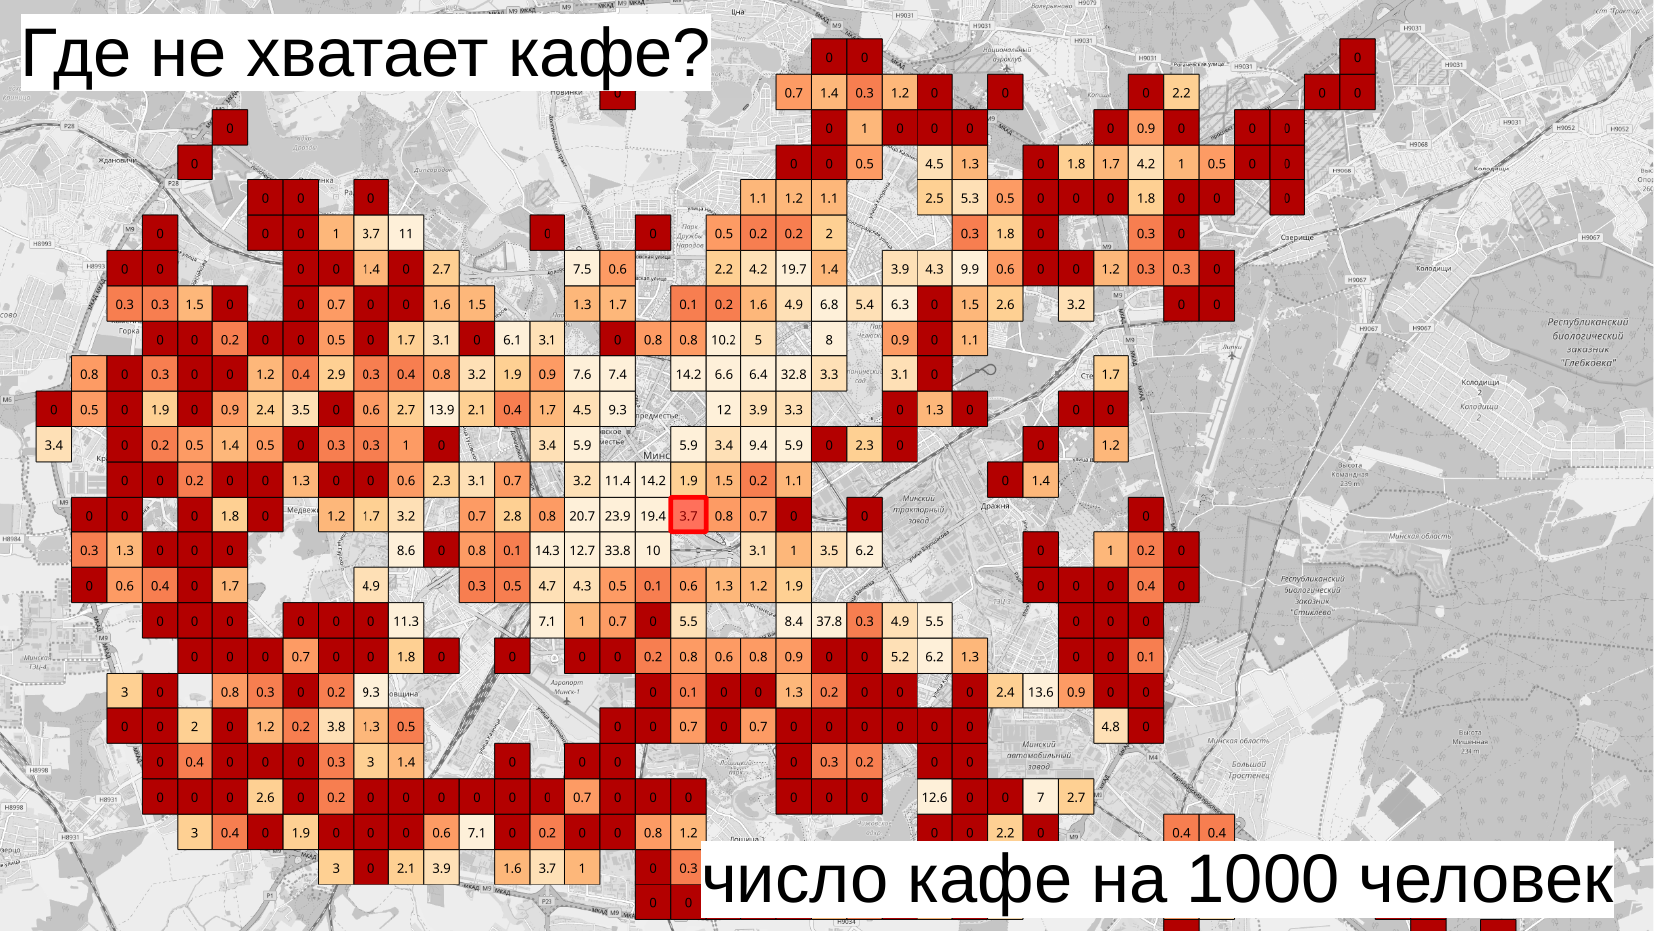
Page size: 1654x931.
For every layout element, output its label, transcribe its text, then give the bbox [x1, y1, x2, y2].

title число кафе на 1000 человек [413, 801, 1654, 931]
picture [0, 0, 1654, 931]
title Где не хватает кафе? [0, 0, 1111, 130]
